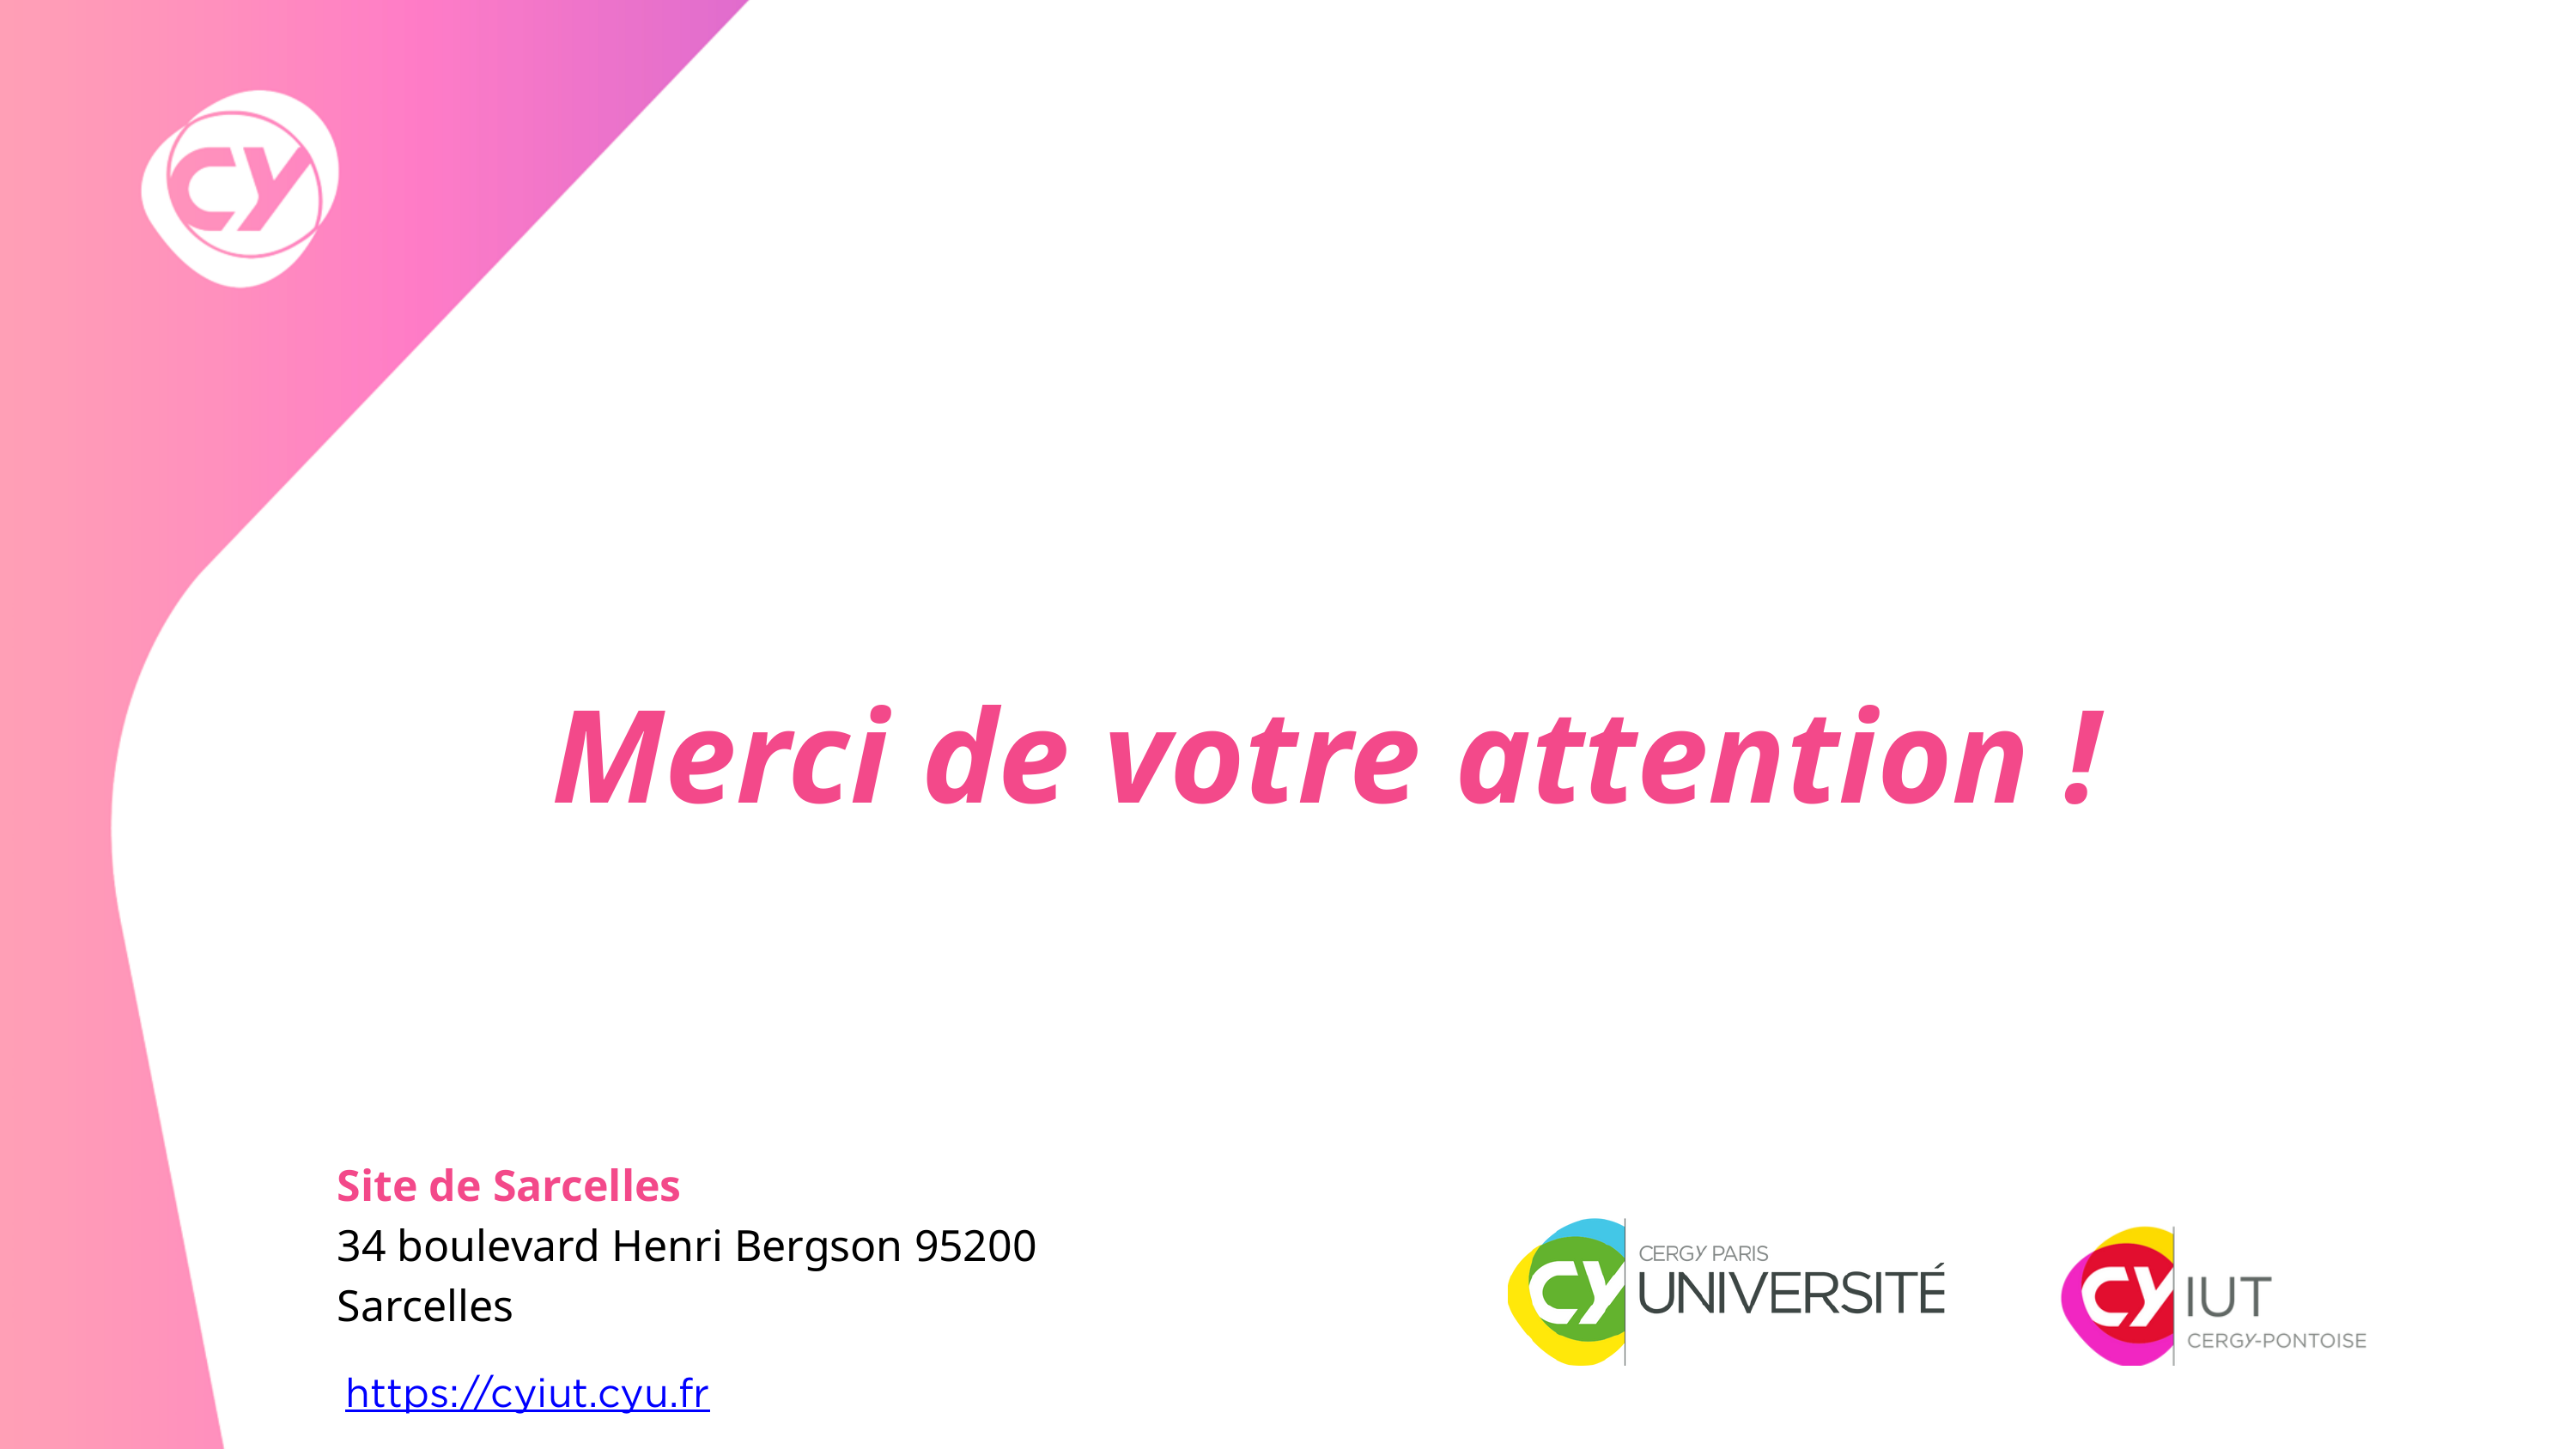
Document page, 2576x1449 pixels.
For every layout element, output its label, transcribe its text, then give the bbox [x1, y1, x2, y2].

text_box [0, 0, 2576, 1449]
text_box Merci de votre attention ! [495, 647, 2158, 829]
text_box https://cyiut.cyu.fr [337, 1359, 719, 1416]
text_box Site de Sarcelles 34 boulevard Henri Bergson 95200 Sarcelles [337, 1149, 1048, 1331]
